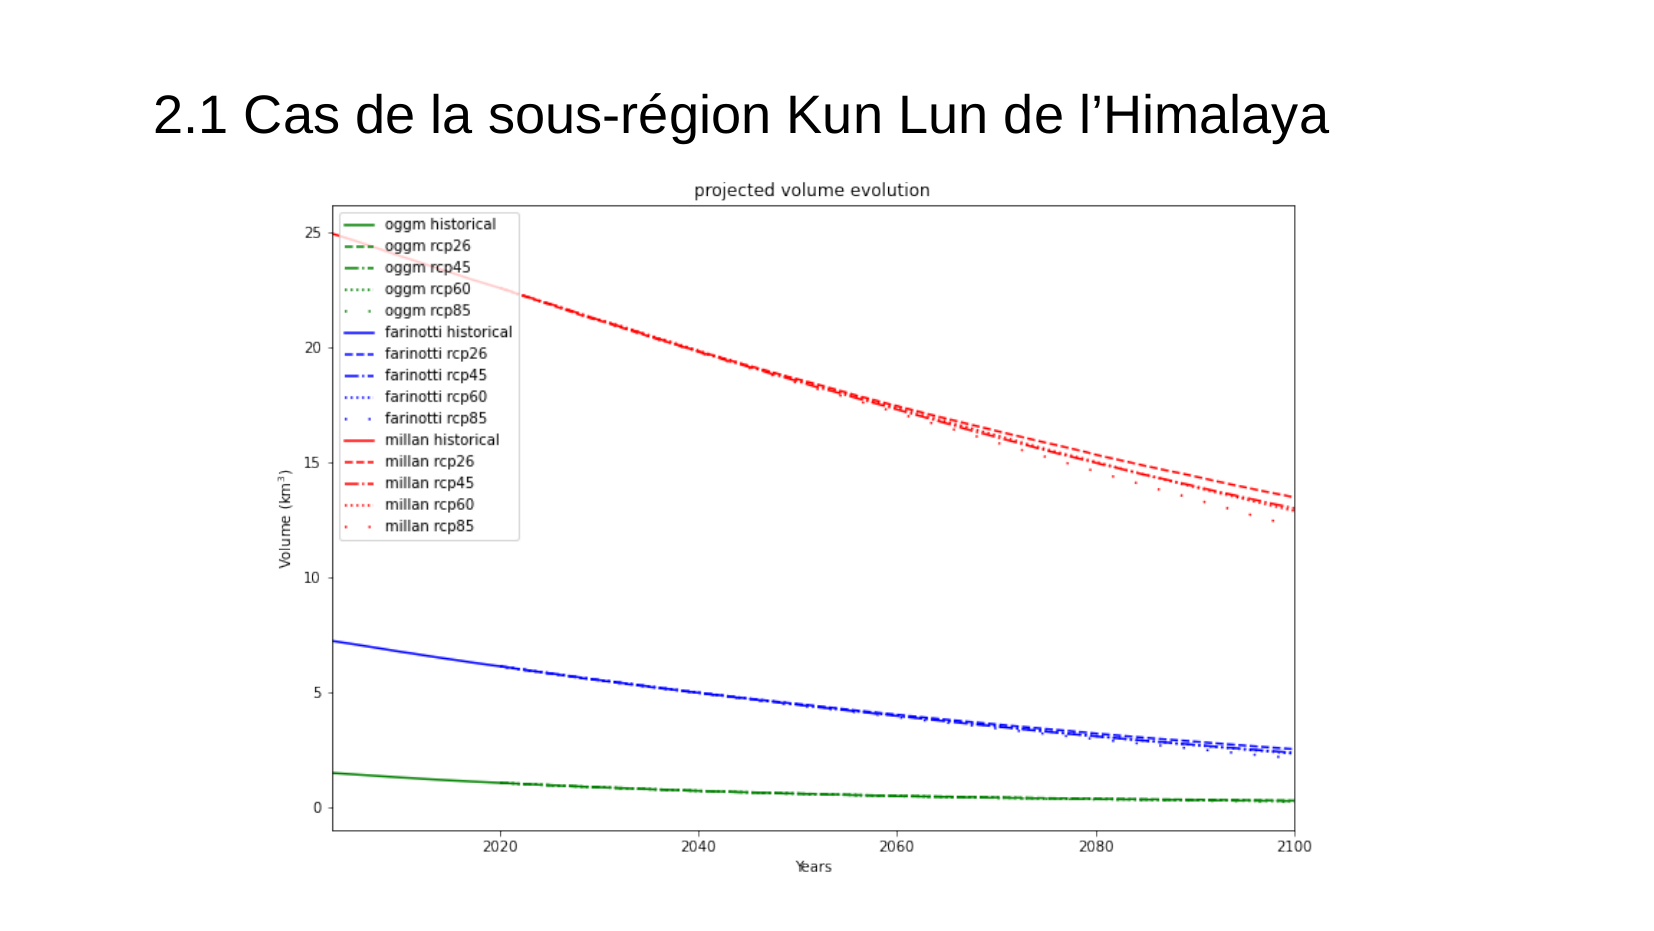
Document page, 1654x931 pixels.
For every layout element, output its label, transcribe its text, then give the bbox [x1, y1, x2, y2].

title 2.1 Cas de la sous-région Kun Lun de l’Himalaya [82, 37, 1571, 193]
picture [177, 106, 1418, 931]
